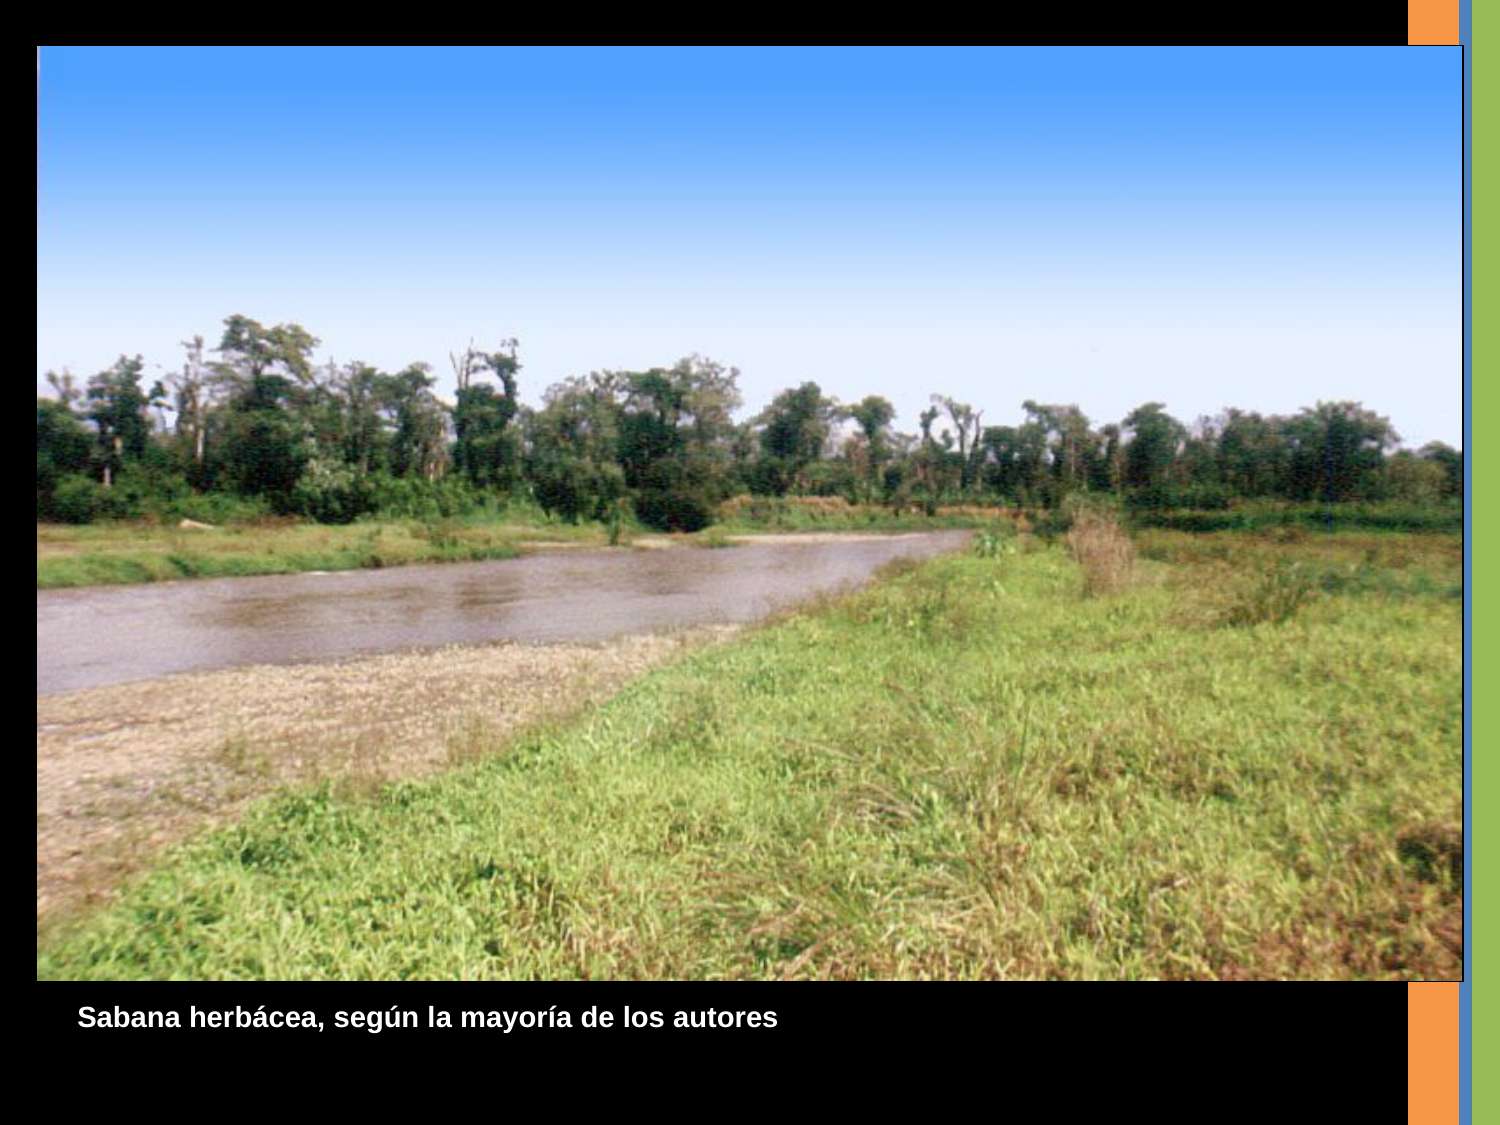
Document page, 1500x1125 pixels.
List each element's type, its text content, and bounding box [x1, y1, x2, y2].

text_box Sabana herbácea, según la mayoría de los autores [62, 987, 1438, 1097]
picture [37, 46, 1463, 981]
